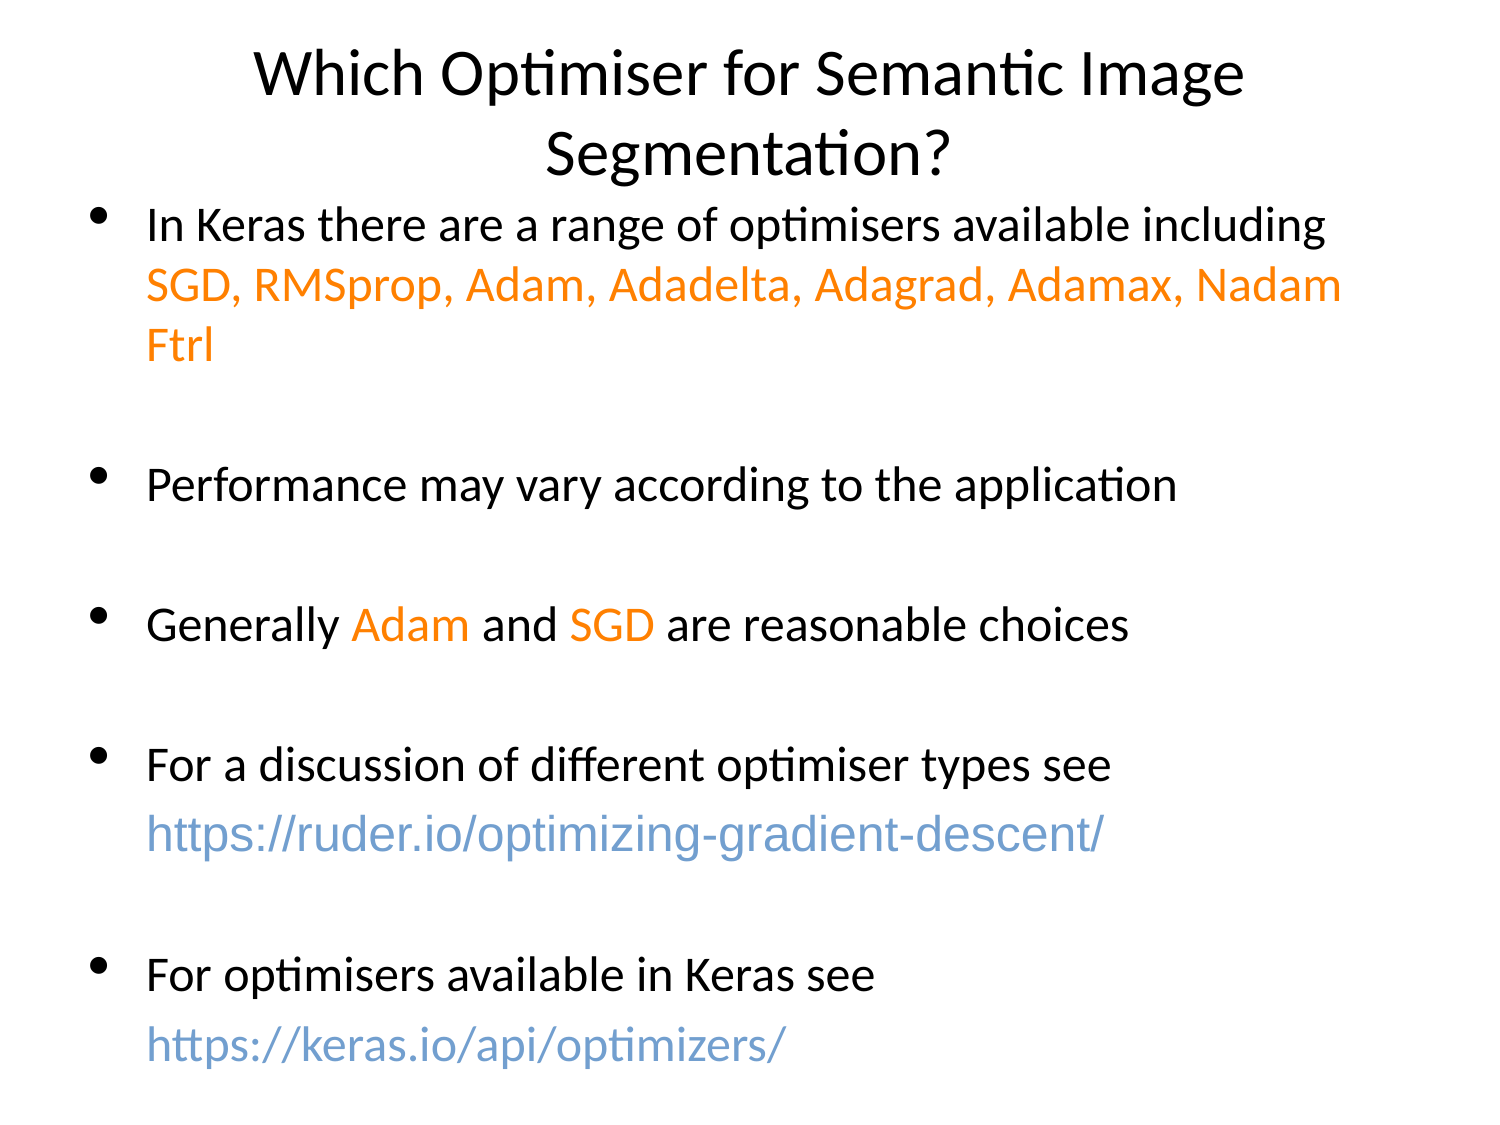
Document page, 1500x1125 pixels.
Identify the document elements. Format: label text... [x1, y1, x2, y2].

text_box In Keras there are a range of optimisers available including SGD, RMSprop, Adam, Adadelta, Adagrad, Adamax, Nadam Ftrl Performance may vary according to the application Generally Adam and SGD are reasonable choices For a discussion of different optimiser types see https://ruder.io/optimizing-gradient-descent/ For optimisers available in Keras see https://keras.io/api/optimizers/ [75, 184, 1425, 1004]
text_box Which Optimiser for Semantic Image Segmentation? [75, 45, 1425, 172]
